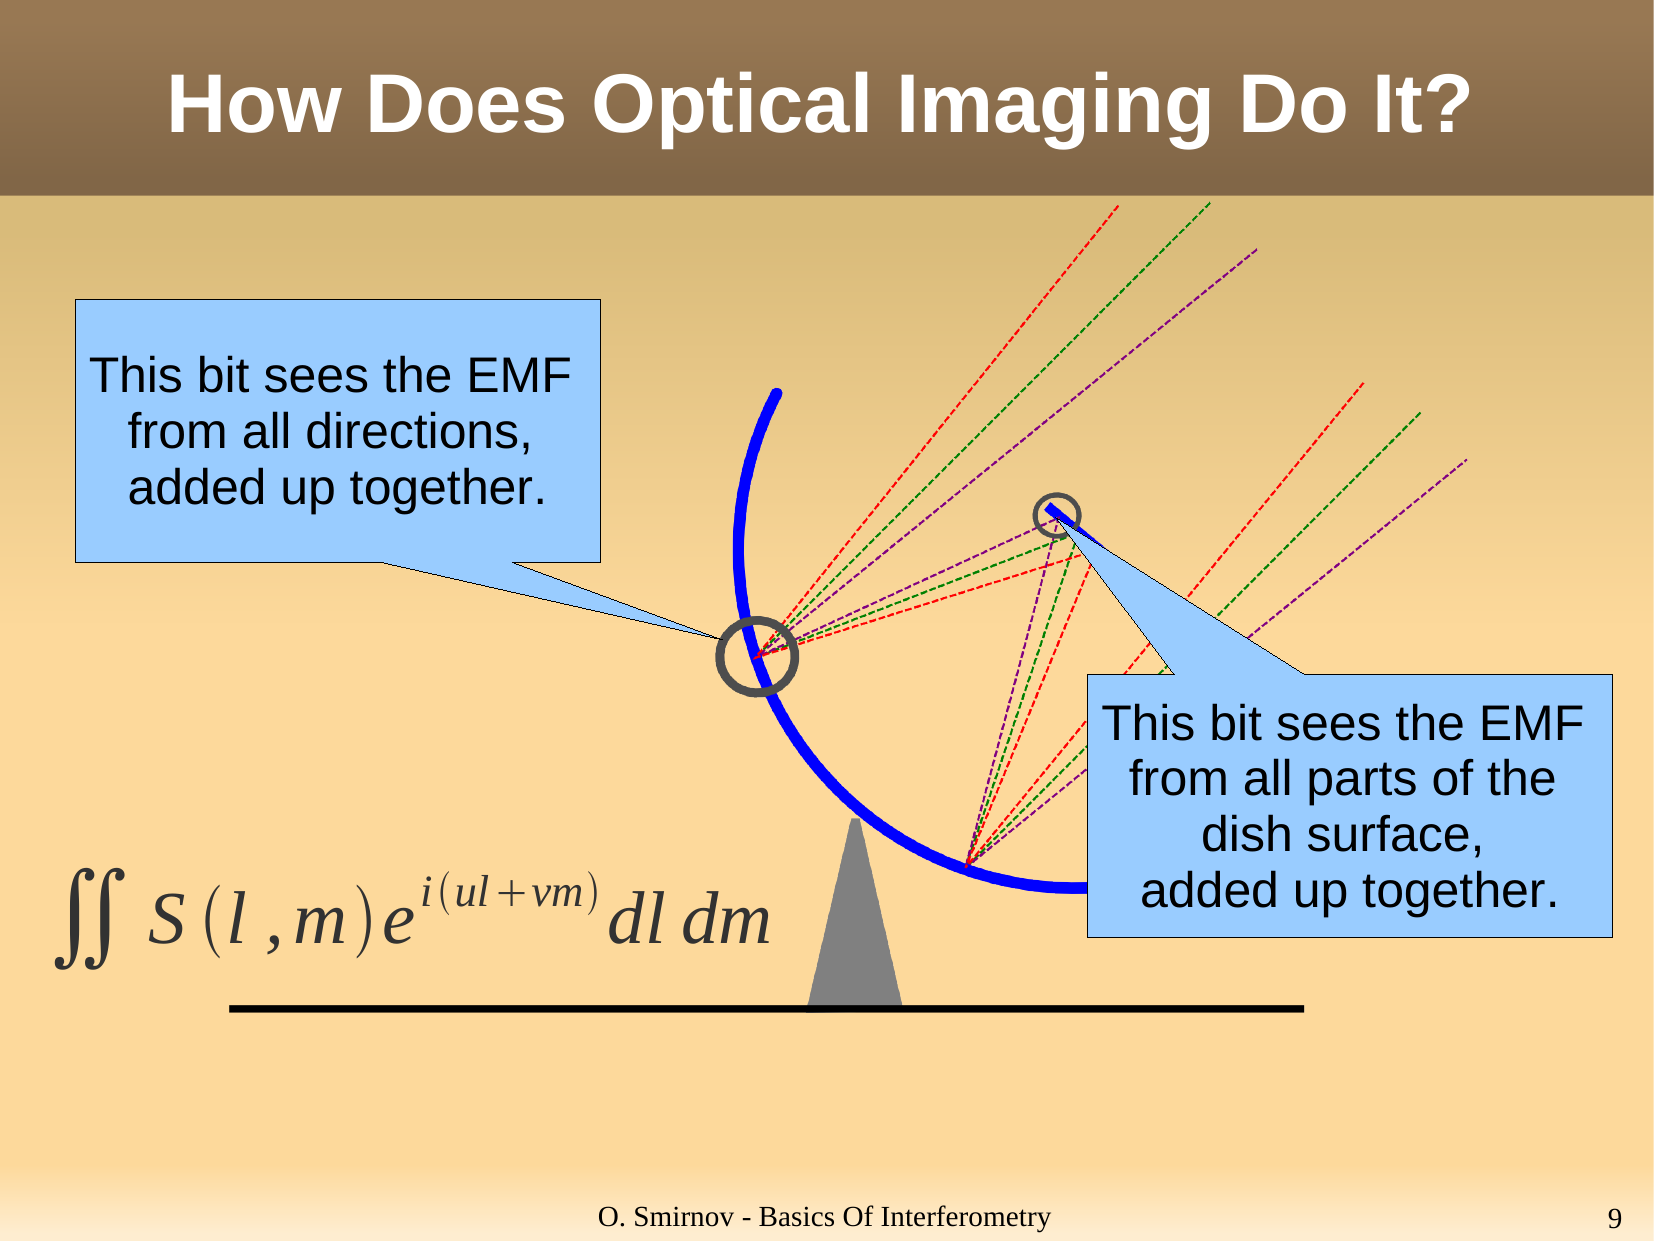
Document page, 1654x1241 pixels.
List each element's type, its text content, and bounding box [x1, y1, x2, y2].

chart [37, 862, 780, 976]
text_box This bit sees the EMF from all directions, added up together. [75, 299, 723, 640]
picture [0, 0, 1654, 1241]
text_box This bit sees the EMF from all parts of the dish surface, added up together. [1055, 517, 1613, 938]
title How Does Optical Imaging Do It? [76, 0, 1565, 208]
